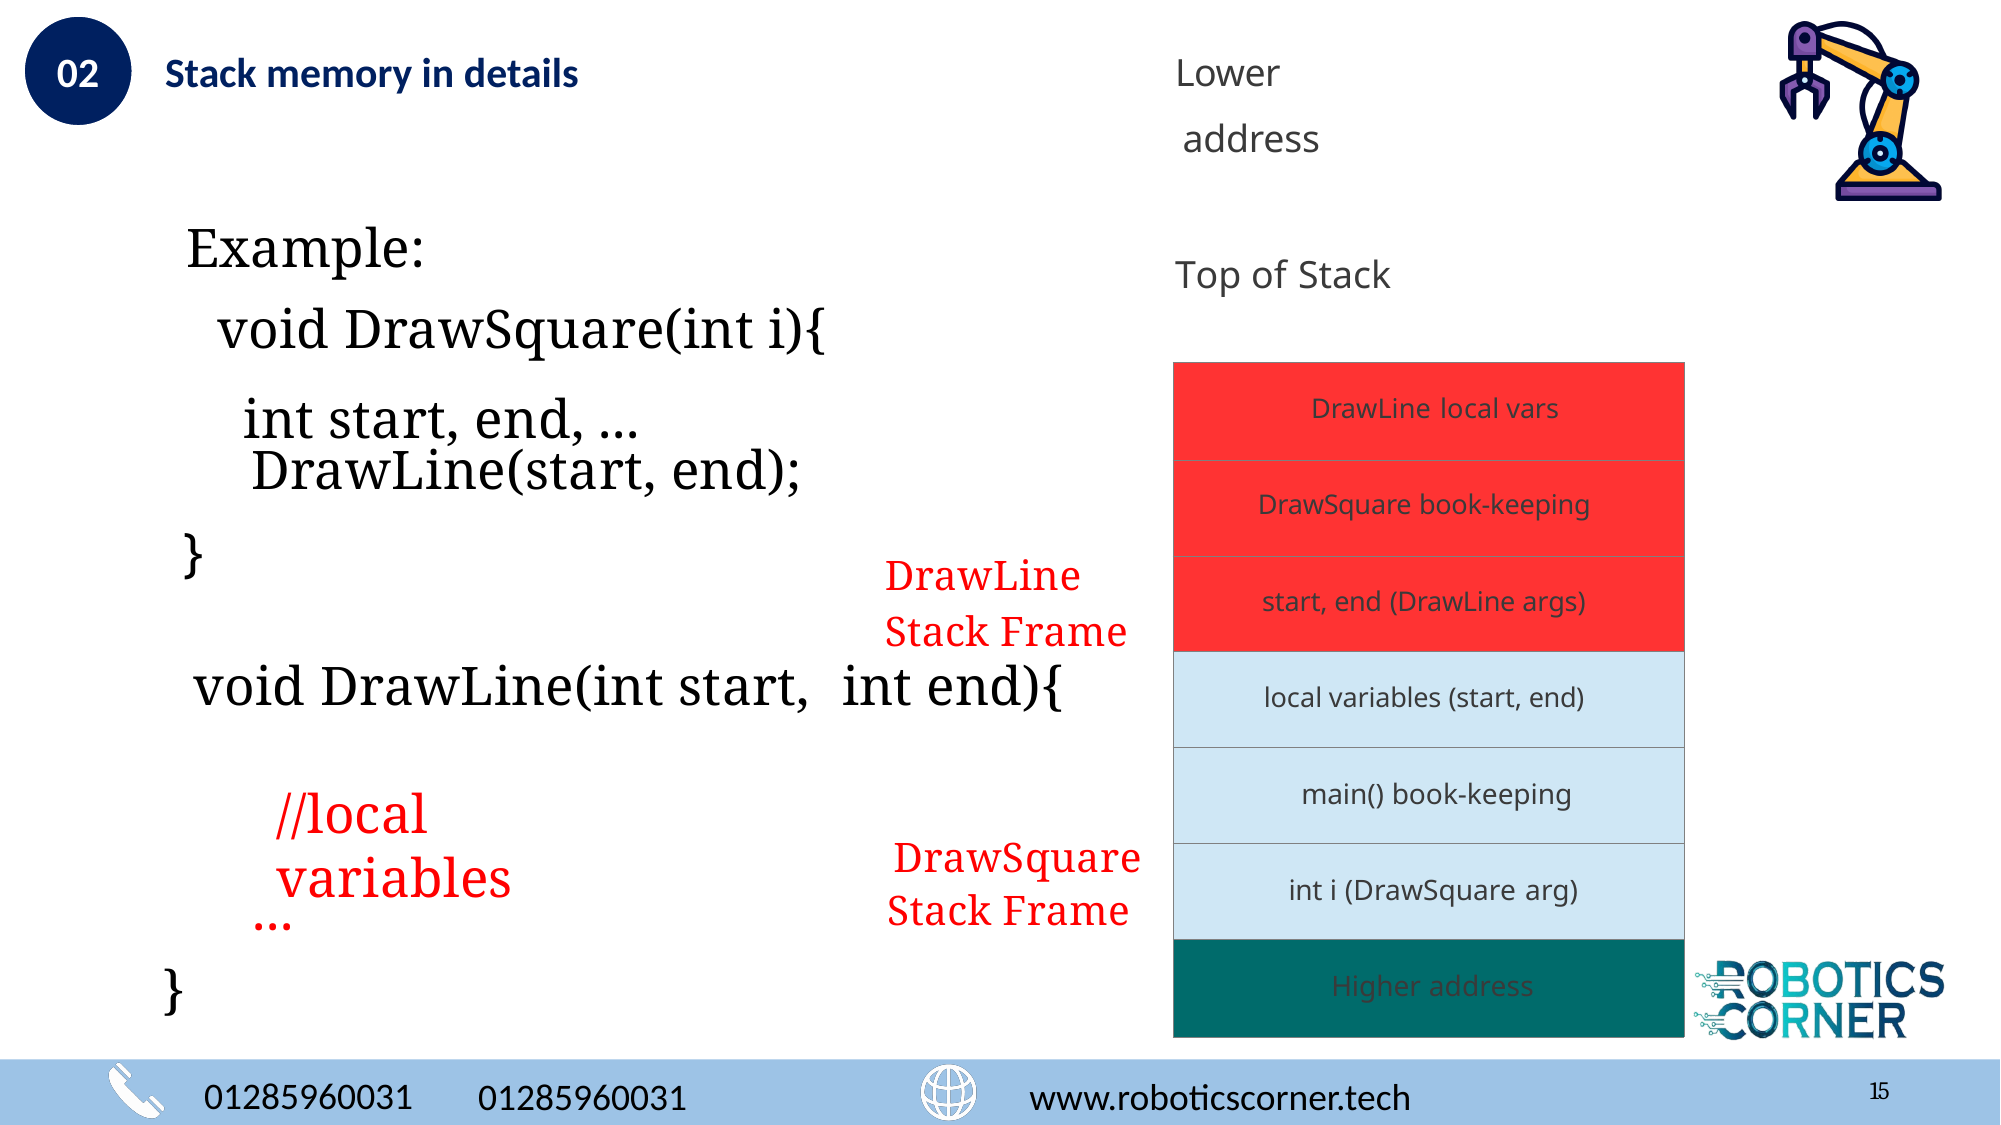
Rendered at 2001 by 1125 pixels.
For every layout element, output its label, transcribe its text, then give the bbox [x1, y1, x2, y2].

table_cell DrawSquare book-keeping [1174, 461, 1684, 556]
table_header DrawLine local vars [1174, 363, 1684, 460]
picture [1771, 21, 1950, 201]
text_box Lower address Top of Stack [1172, 25, 1398, 297]
text_box ... } [160, 860, 360, 1020]
text_box Example: void DrawSquare(int i){ int start, end, ... DrawLine(start, end); } [183, 194, 976, 583]
table_cell int i (DrawSquare arg) [1174, 844, 1684, 939]
table_cell start, end (DrawLine args) [1174, 557, 1684, 651]
picture [915, 1059, 981, 1125]
text_box DrawSquare Stack Frame [884, 824, 1173, 935]
table_cell local variables (start, end) [1174, 652, 1684, 747]
text_box 02 [22, 14, 134, 128]
text_box //local variables [274, 777, 669, 909]
picture [1680, 859, 1953, 1059]
table_cell Higher address [1174, 940, 1684, 1037]
picture [103, 1057, 170, 1124]
text_box Stack memory in details [150, 38, 622, 103]
text_box void DrawLine(int start, int end){ [164, 585, 1139, 717]
text_box DrawLine Stack Frame [870, 539, 1197, 650]
table_cell main() book-keeping [1174, 748, 1684, 843]
